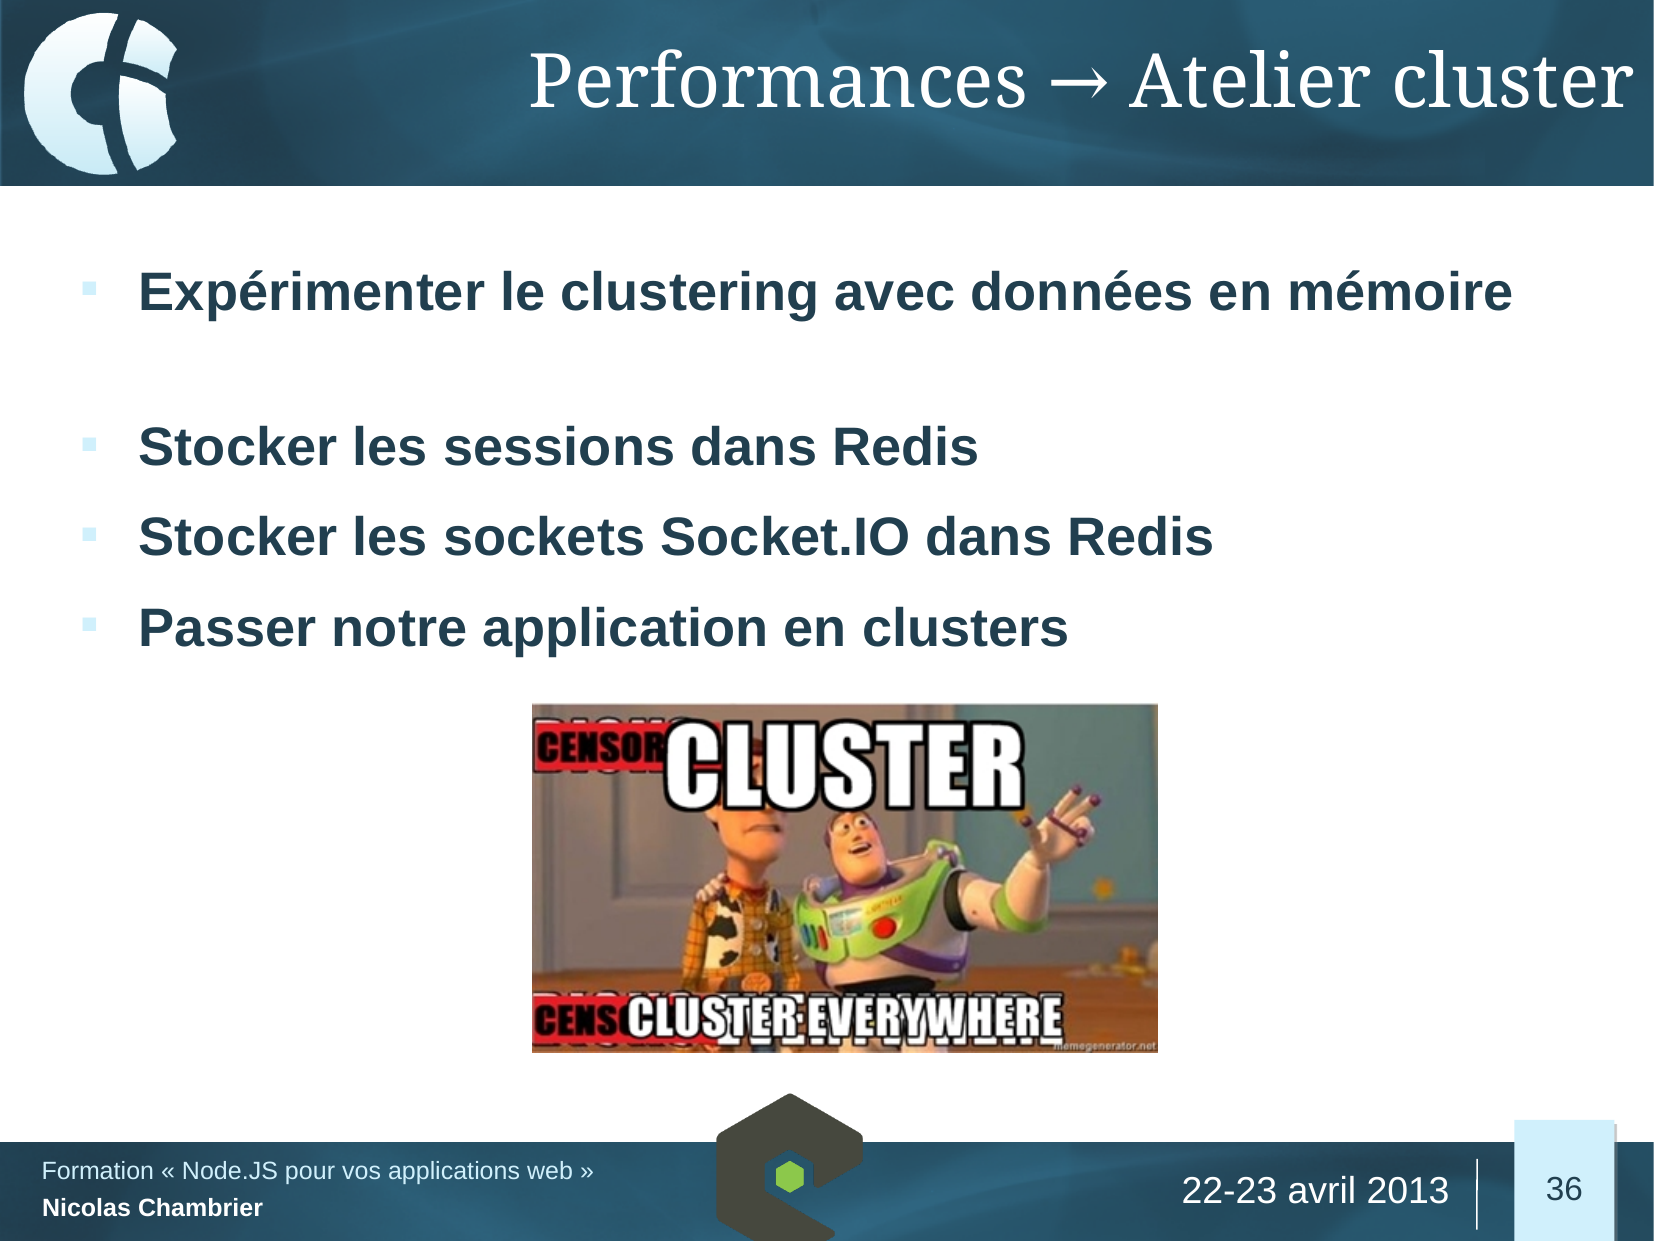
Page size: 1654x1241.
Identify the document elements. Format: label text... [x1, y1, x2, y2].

picture [0, 0, 221, 187]
title Performances → Atelier cluster [226, 32, 1654, 133]
picture [532, 702, 1158, 1053]
list Expérimenter le clustering avec données en mémoire Stocker les sessions dans Redis Stocker les sockets Socket.IO dans Redis Passer notre application en clusters [82, 257, 1570, 1108]
picture [716, 1108, 863, 1241]
